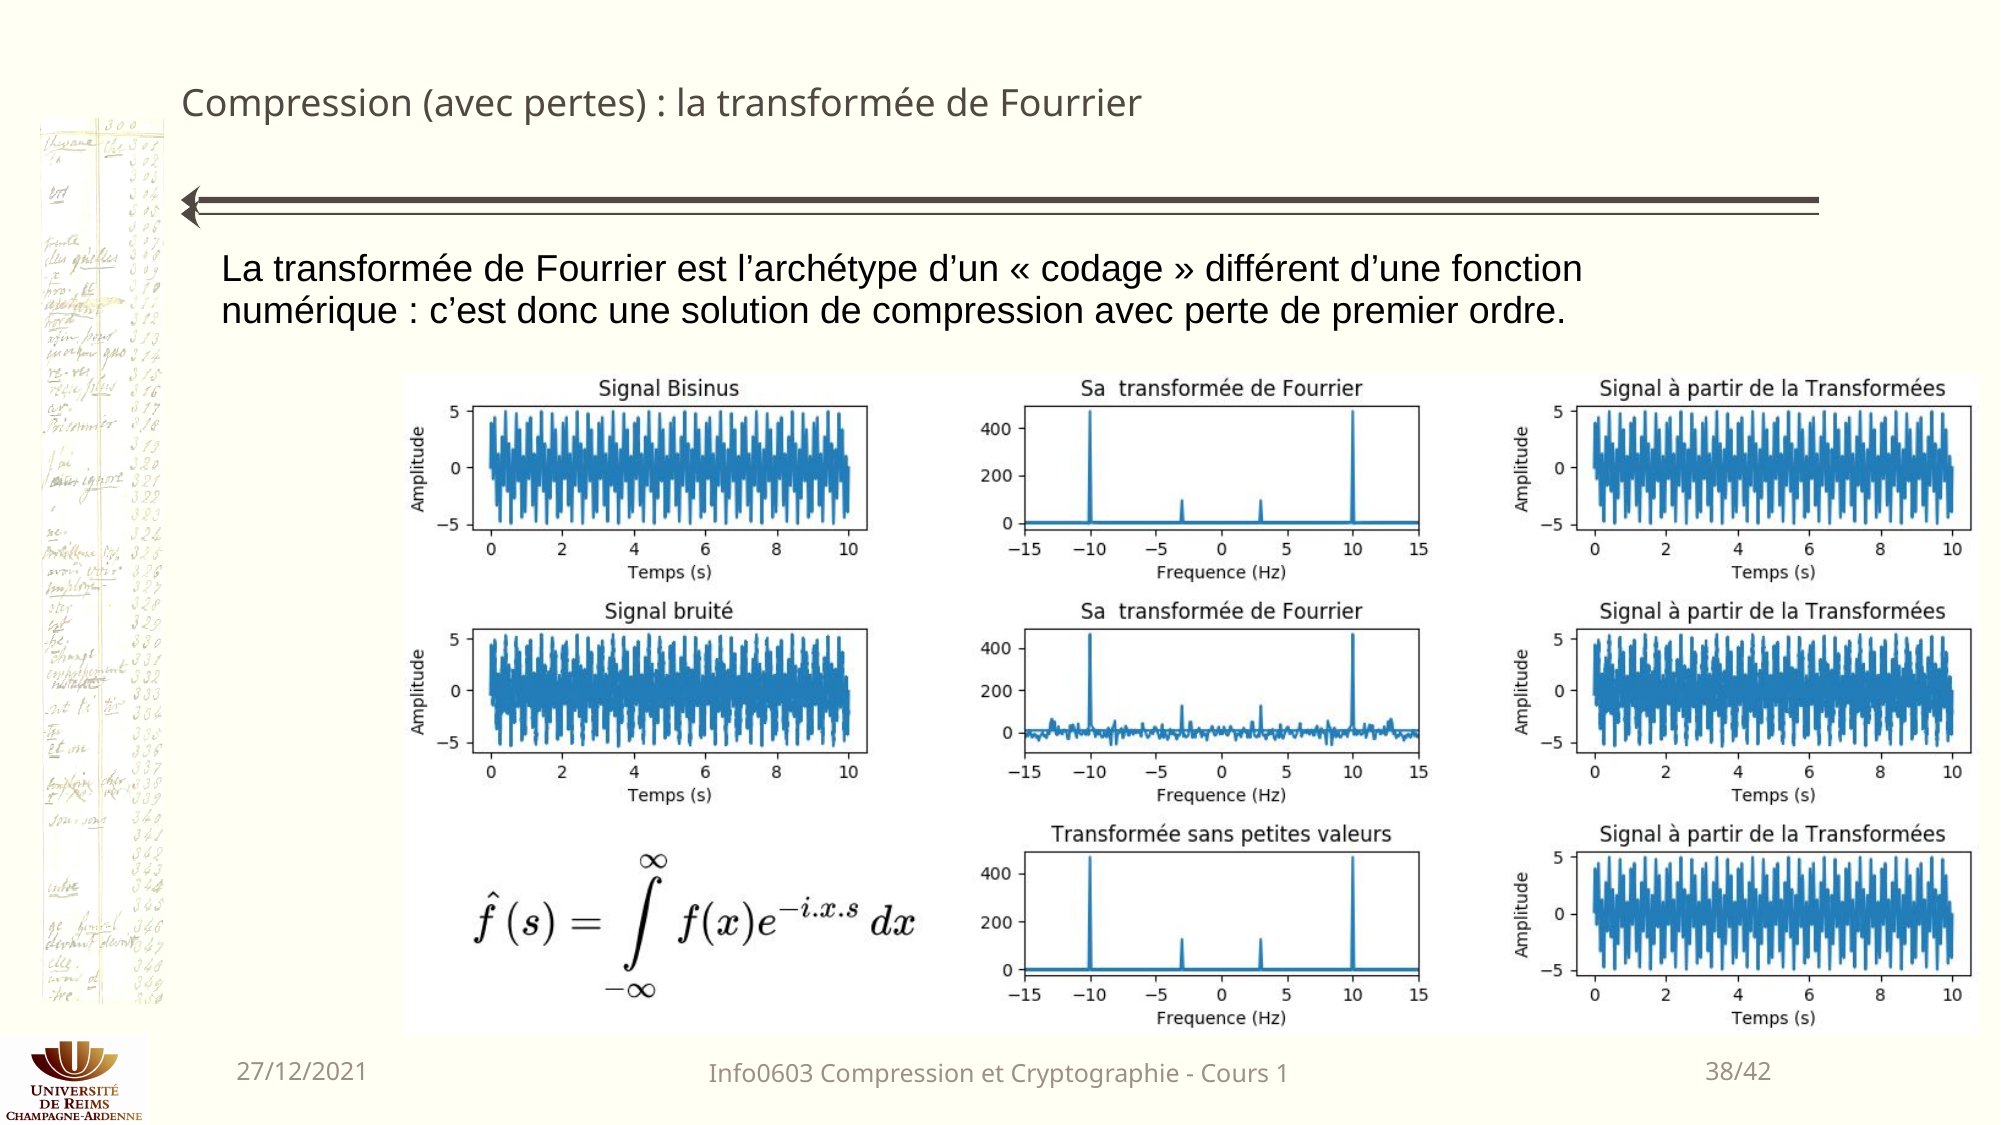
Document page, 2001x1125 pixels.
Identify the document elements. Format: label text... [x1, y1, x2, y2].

title Compression (avec pertes) : la transformée de Fourrier [181, 12, 1819, 193]
text_box La transformée de Fourrier est l’archétype d’un « codage » différent d’une fonction numérique : c’est donc une solution de compression avec perte de premier ordre. [206, 239, 1802, 339]
picture [0, 1035, 148, 1125]
picture [404, 374, 1979, 1034]
picture [40, 118, 164, 1004]
